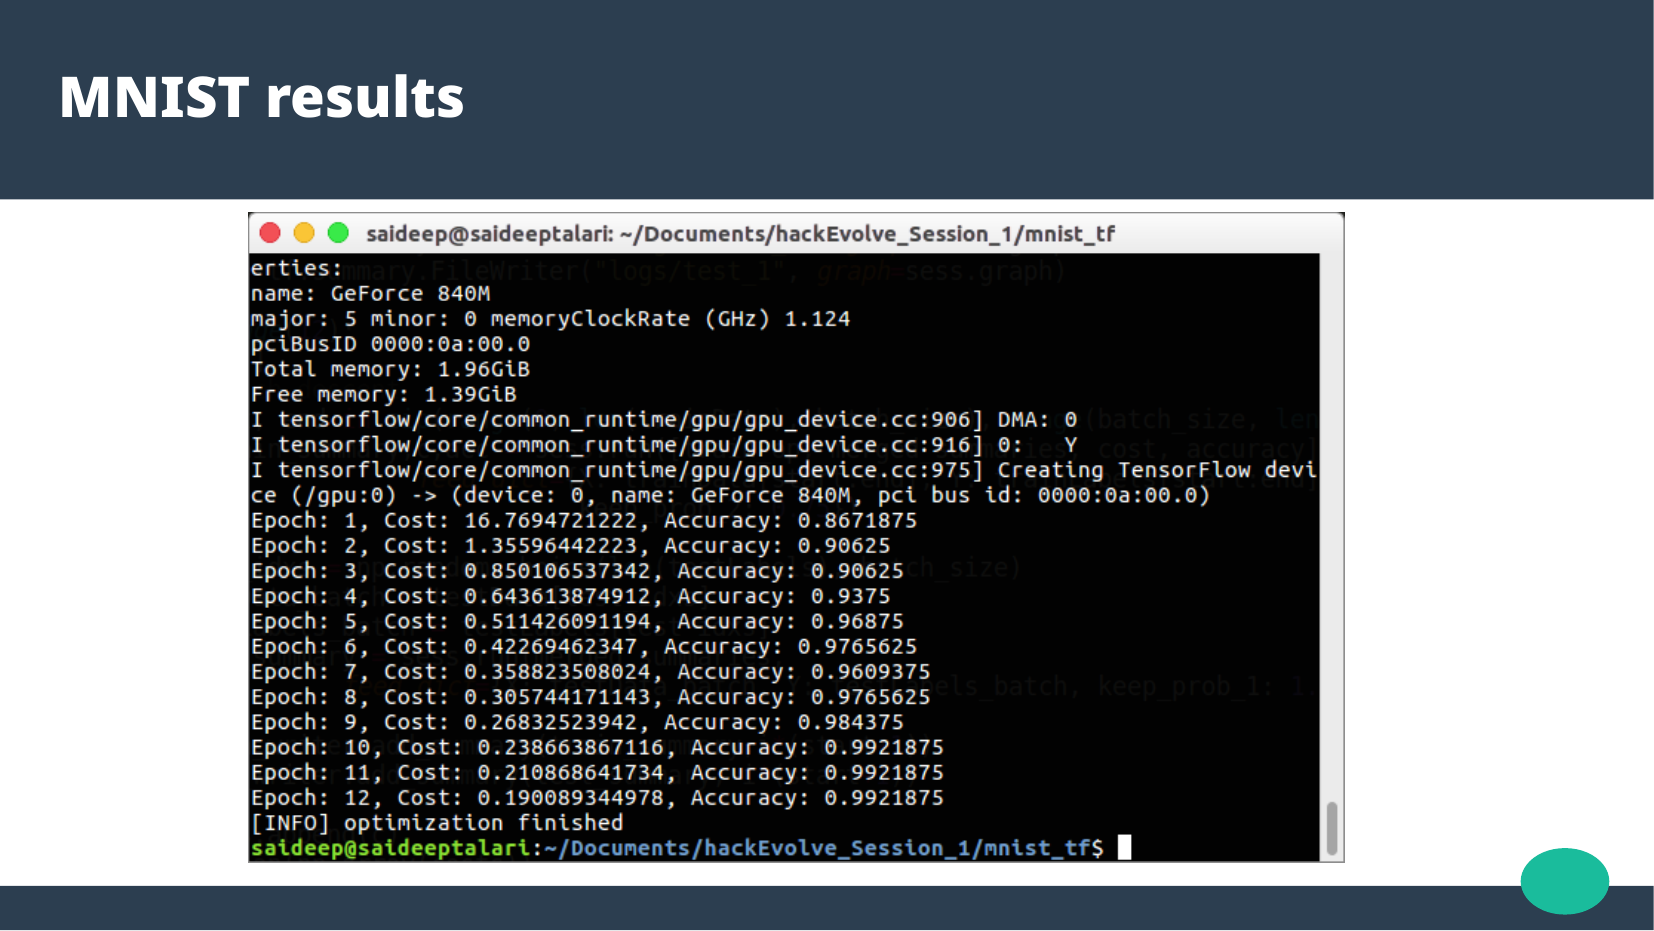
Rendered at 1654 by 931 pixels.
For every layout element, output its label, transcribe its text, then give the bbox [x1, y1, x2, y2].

title MNIST results [59, 37, 1595, 155]
picture [248, 212, 1345, 864]
